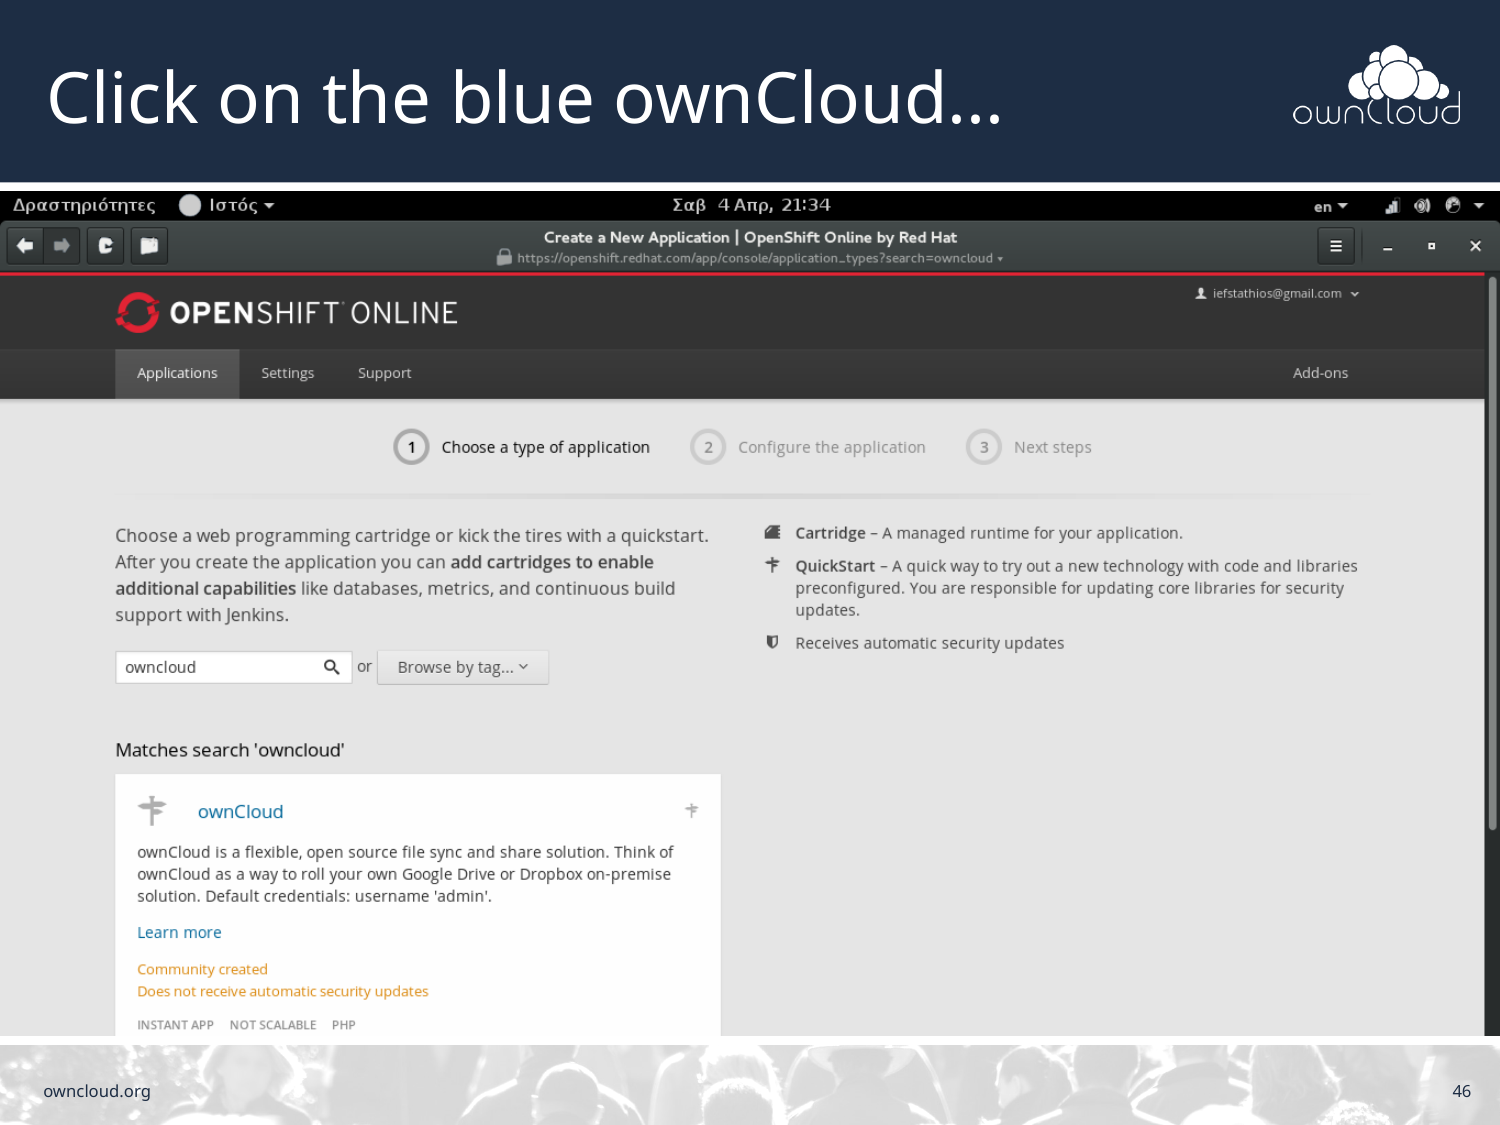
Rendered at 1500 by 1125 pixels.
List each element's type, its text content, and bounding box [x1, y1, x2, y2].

picture [0, 1045, 1500, 1125]
picture [1293, 45, 1460, 124]
title Click on the blue ownCloud... [46, 5, 1258, 187]
picture [0, 191, 1500, 1036]
